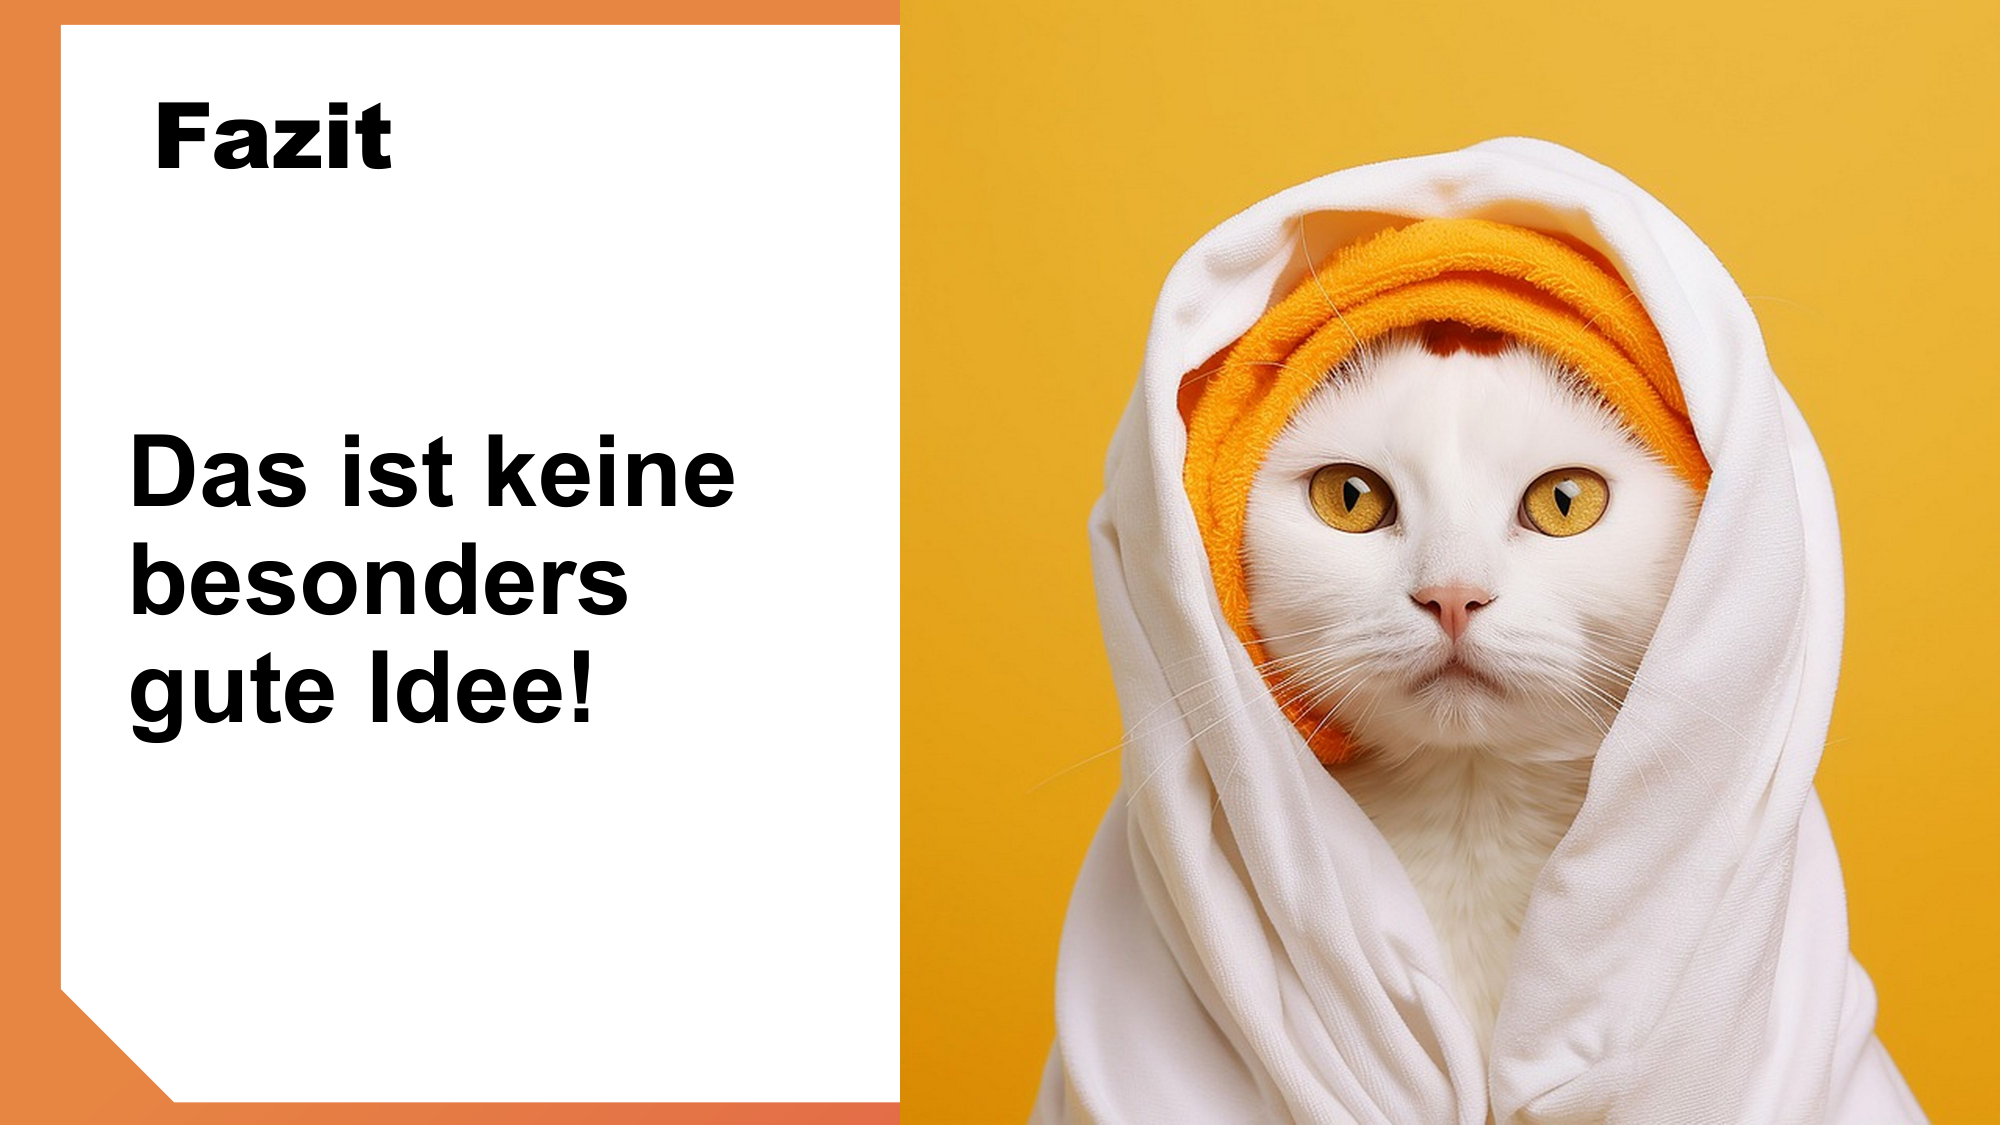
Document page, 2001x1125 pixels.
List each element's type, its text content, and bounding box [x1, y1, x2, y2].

title Das ist keine besonders gute Idee! [112, 394, 900, 770]
picture [900, 0, 2000, 1125]
title Fazit [137, 59, 900, 219]
